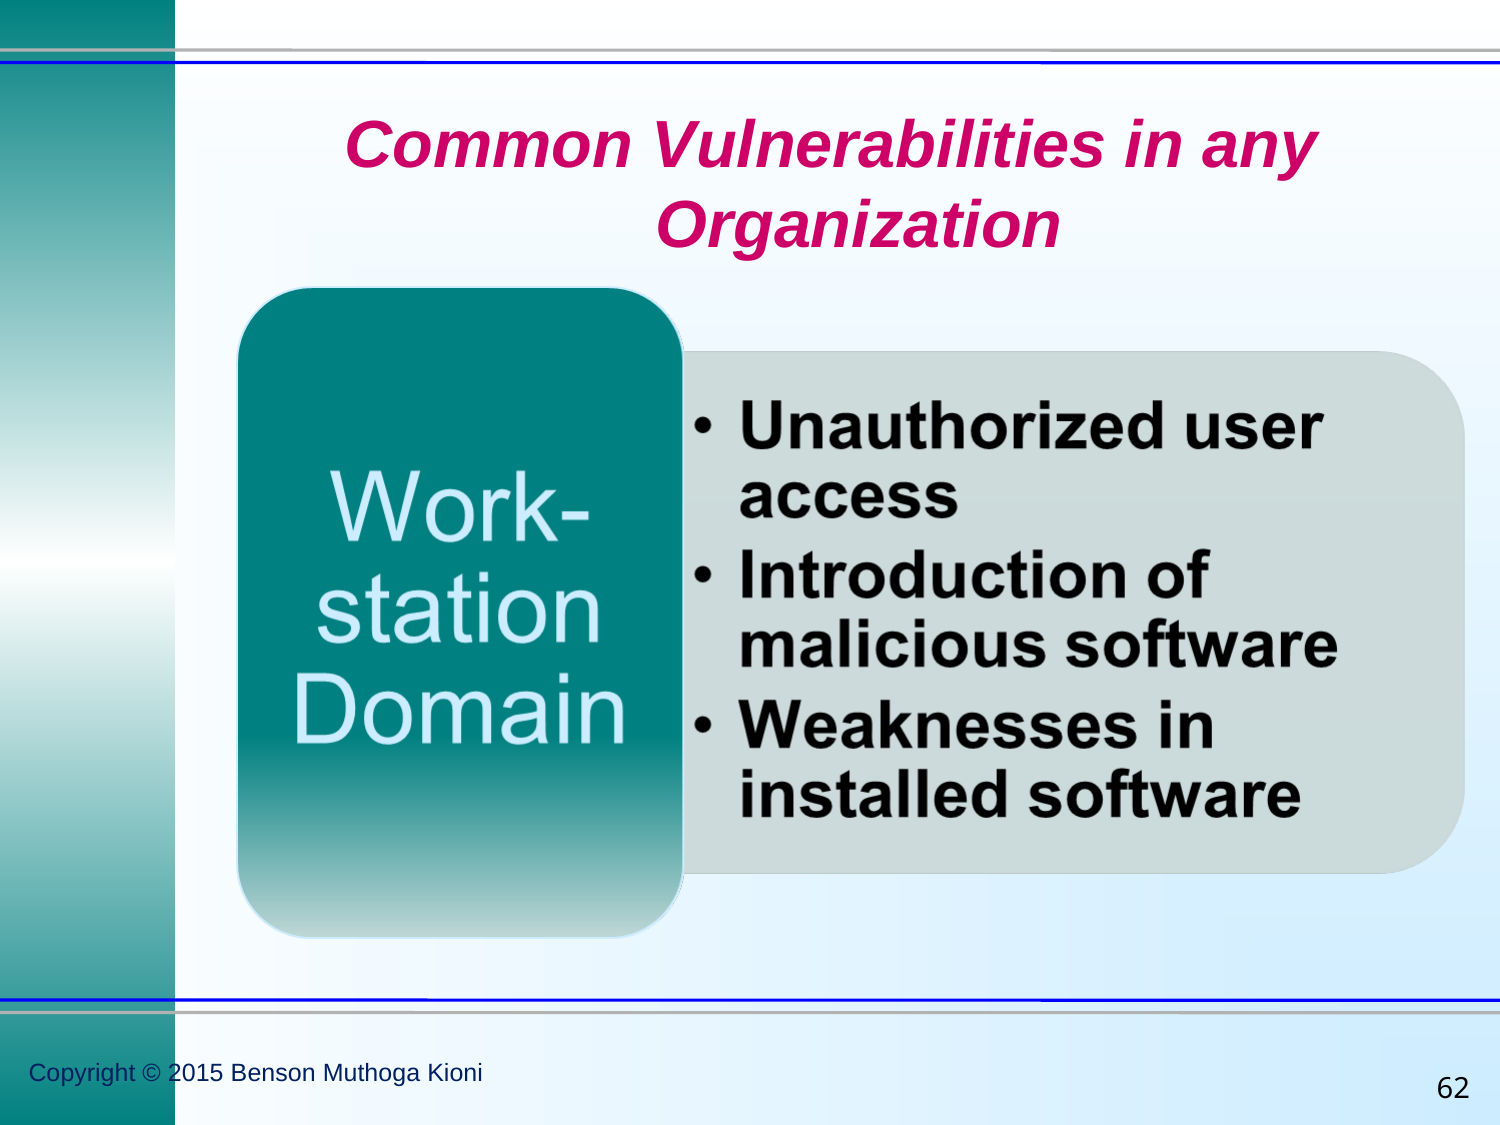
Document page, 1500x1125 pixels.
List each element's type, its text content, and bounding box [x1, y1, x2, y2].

picture [175, 65, 1500, 998]
picture [175, 52, 1500, 61]
picture [175, 1015, 1500, 1125]
picture [175, 0, 1500, 48]
picture [175, 1002, 1500, 1011]
text_box Common Vulnerabilities in any Organization [212, 87, 1450, 276]
